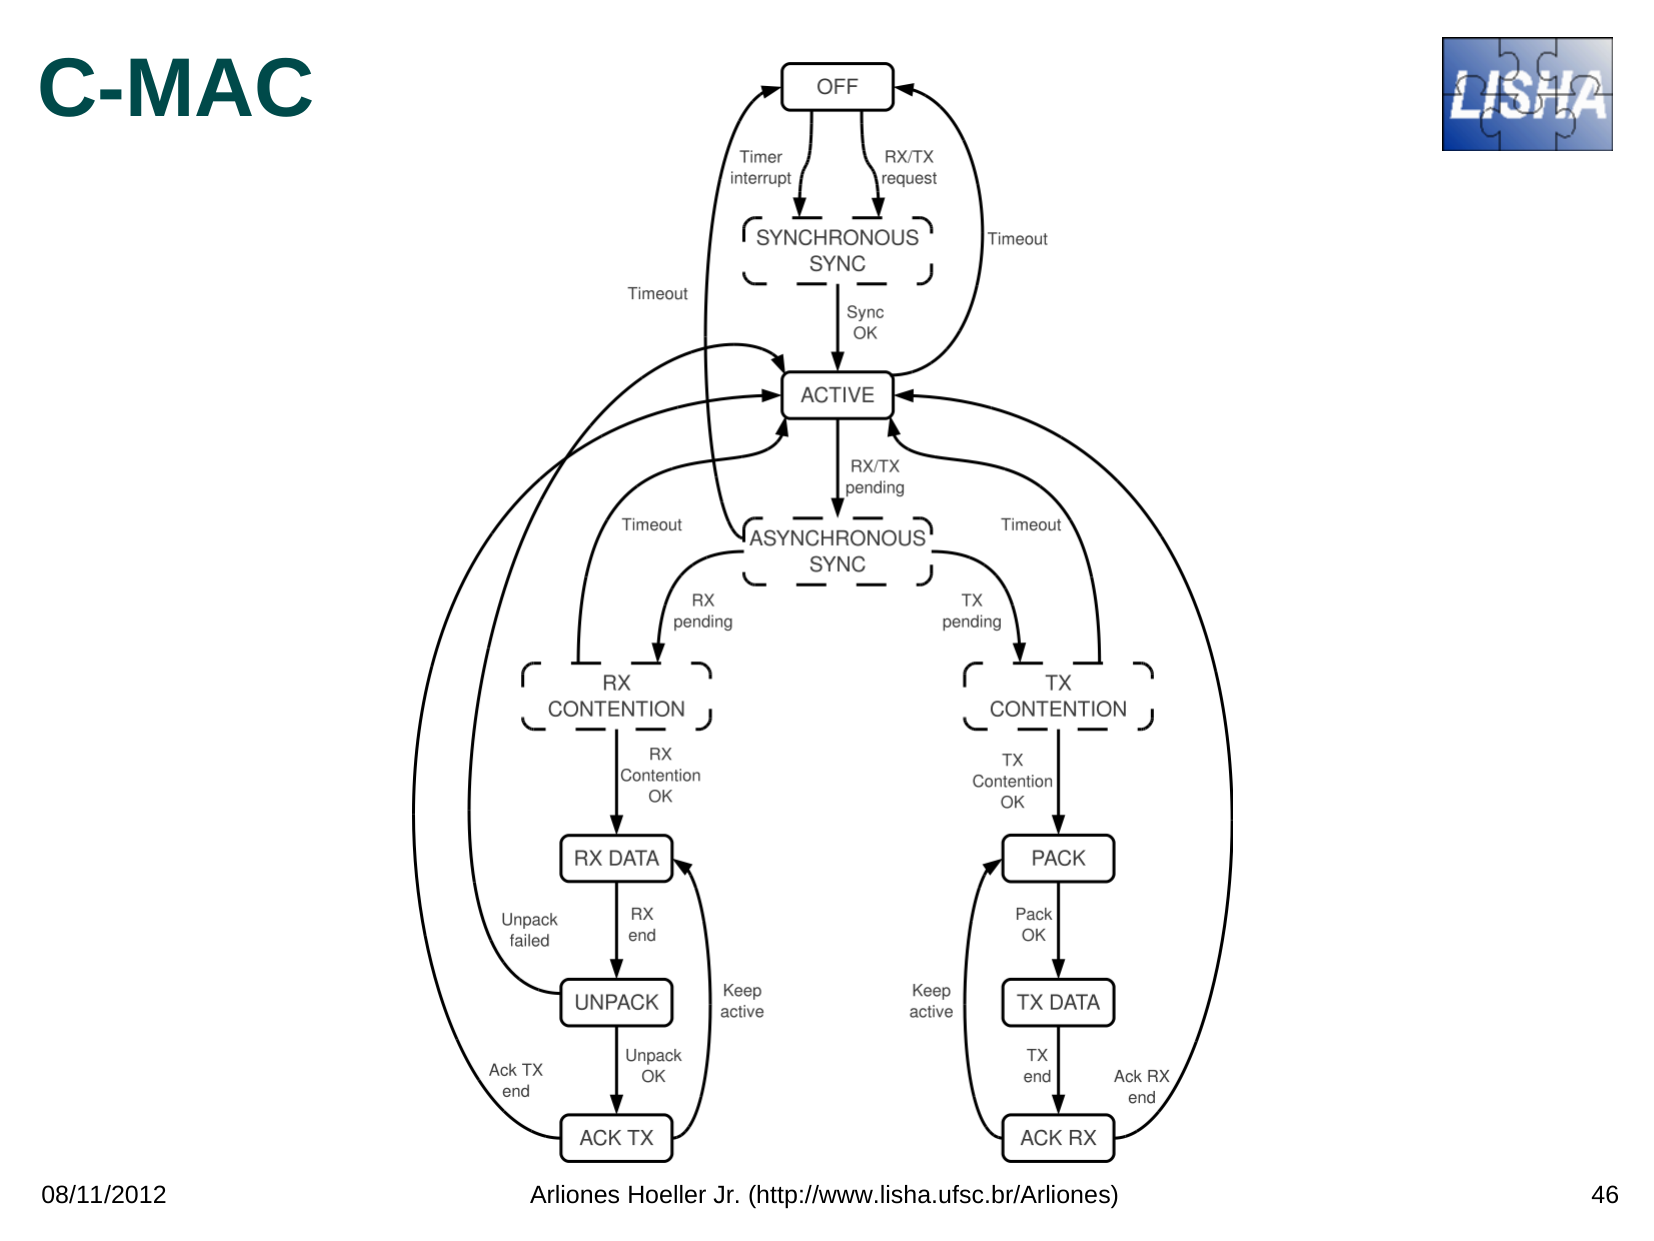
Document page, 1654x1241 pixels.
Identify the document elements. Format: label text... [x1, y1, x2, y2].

picture [412, 62, 1234, 1163]
title C-MAC [37, 37, 1426, 151]
picture [1442, 37, 1613, 151]
